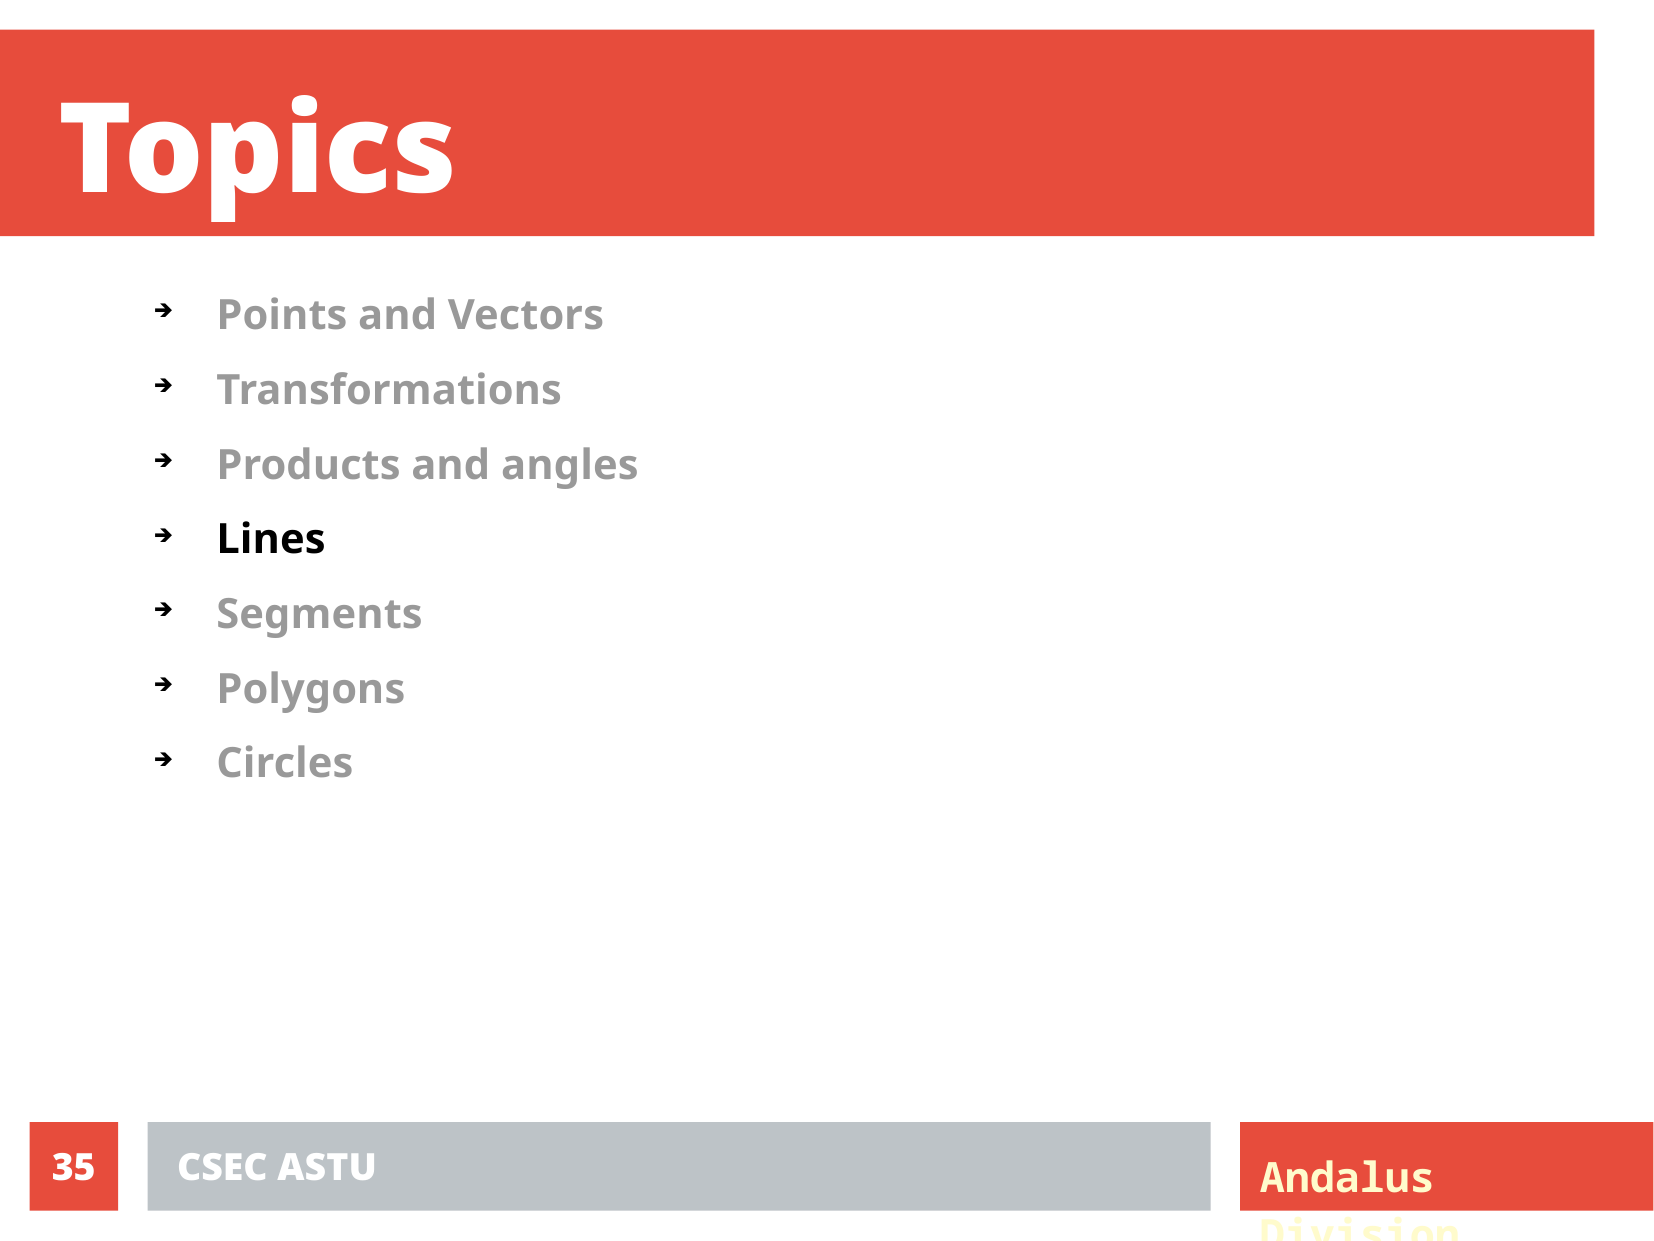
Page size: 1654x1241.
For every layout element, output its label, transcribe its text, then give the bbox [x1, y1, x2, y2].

text_box Andalus Division [1245, 1140, 1636, 1197]
title Topics [59, 59, 1595, 207]
list Points and Vectors Transformations Products and angles Lines Segments Polygons Circles [59, 285, 1565, 1093]
